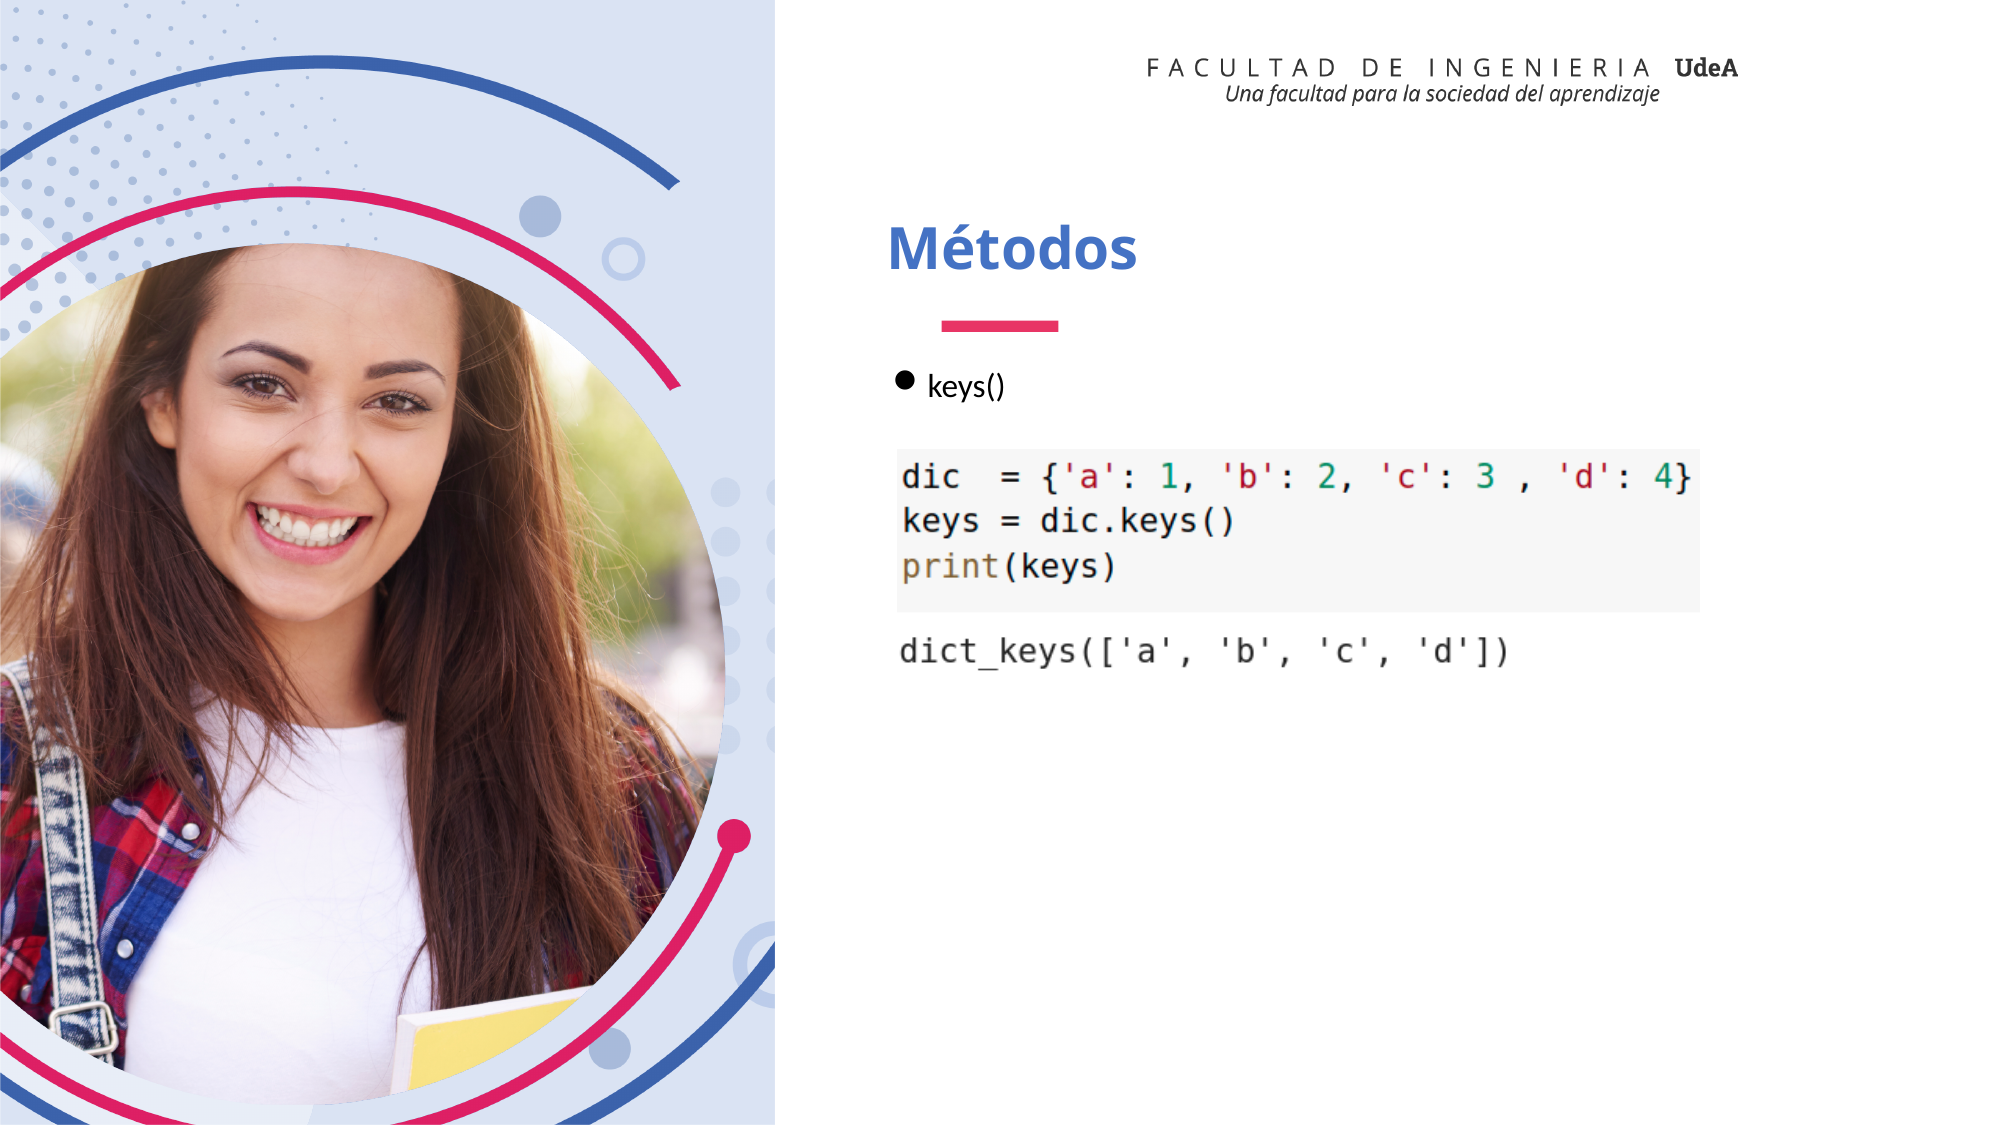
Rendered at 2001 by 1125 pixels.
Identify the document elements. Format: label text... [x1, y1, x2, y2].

text_box Métodos [871, 195, 1382, 306]
picture [1148, 57, 1738, 106]
text_box keys() [877, 357, 1329, 412]
picture [897, 449, 1700, 680]
picture [0, 0, 775, 1125]
